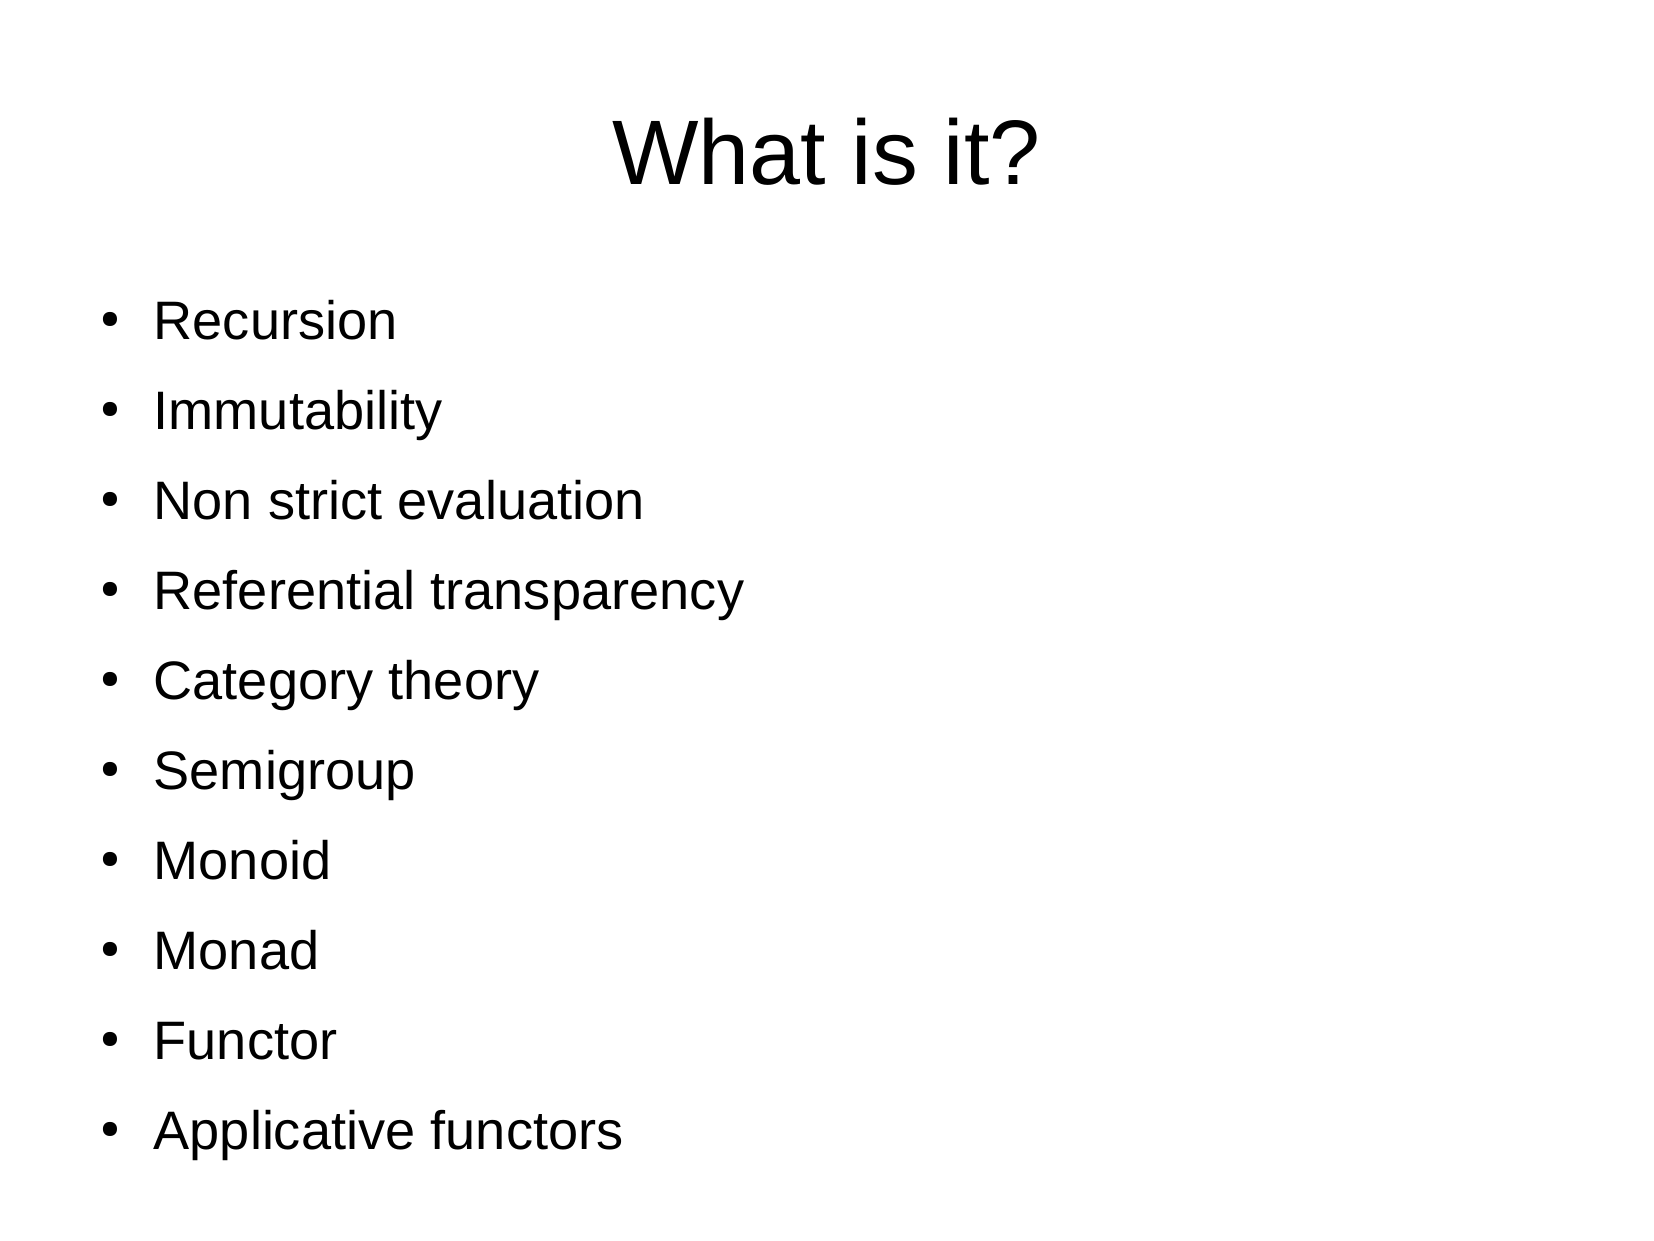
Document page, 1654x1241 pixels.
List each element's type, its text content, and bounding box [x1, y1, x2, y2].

title What is it? [82, 49, 1571, 257]
list Recursion Immutability Non strict evaluation Referential transparency Category theory Semigroup Monoid Monad Functor Applicative functors [82, 290, 1571, 1162]
